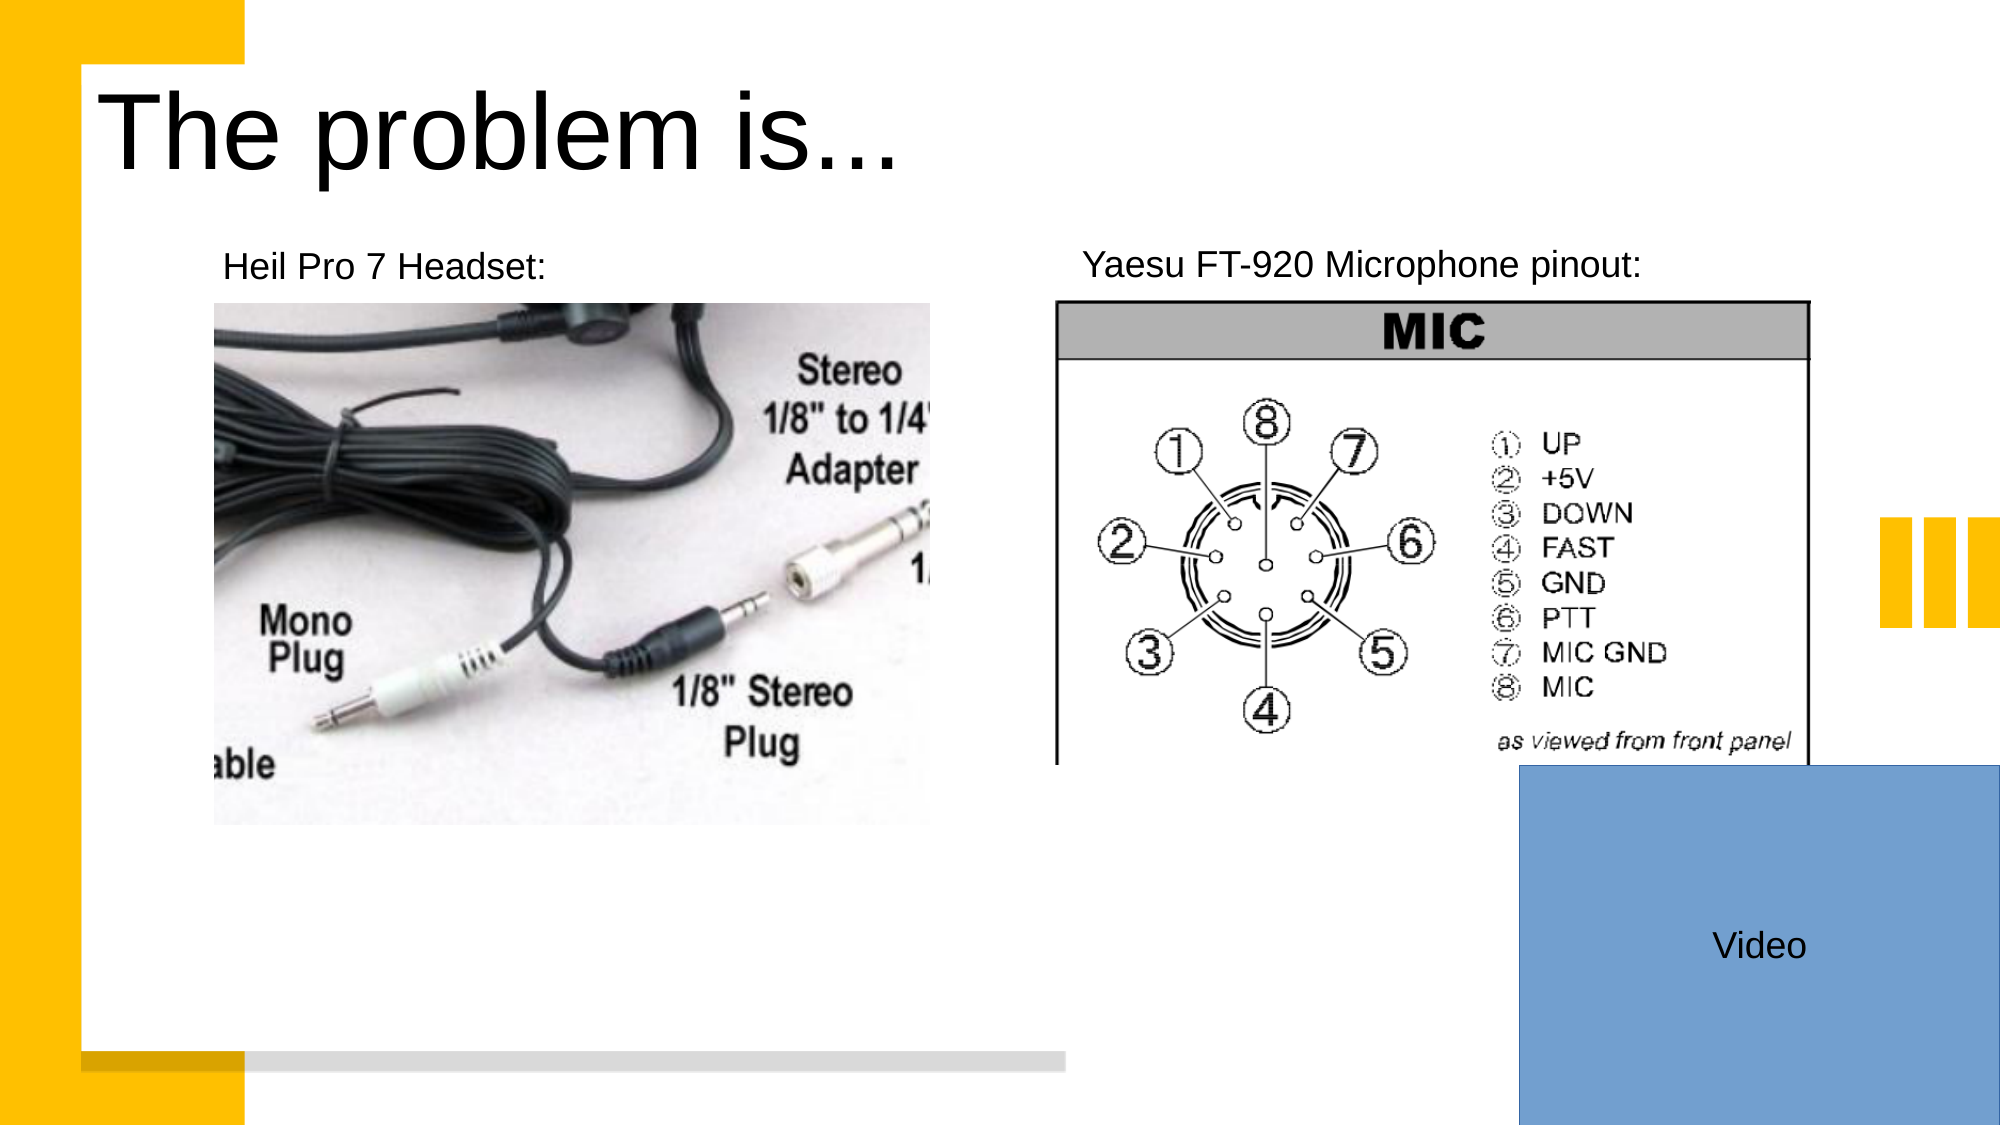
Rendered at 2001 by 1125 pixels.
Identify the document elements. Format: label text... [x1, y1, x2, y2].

text_box Yaesu FT-920 Microphone pinout: [1067, 236, 1658, 294]
text_box Heil Pro 7 Headset: [207, 238, 562, 296]
picture [214, 303, 931, 826]
picture [1050, 293, 1811, 766]
text_box The problem is... [81, 64, 1921, 201]
text_box Video [1519, 765, 2000, 1125]
text_box [0, 0, 2000, 1125]
